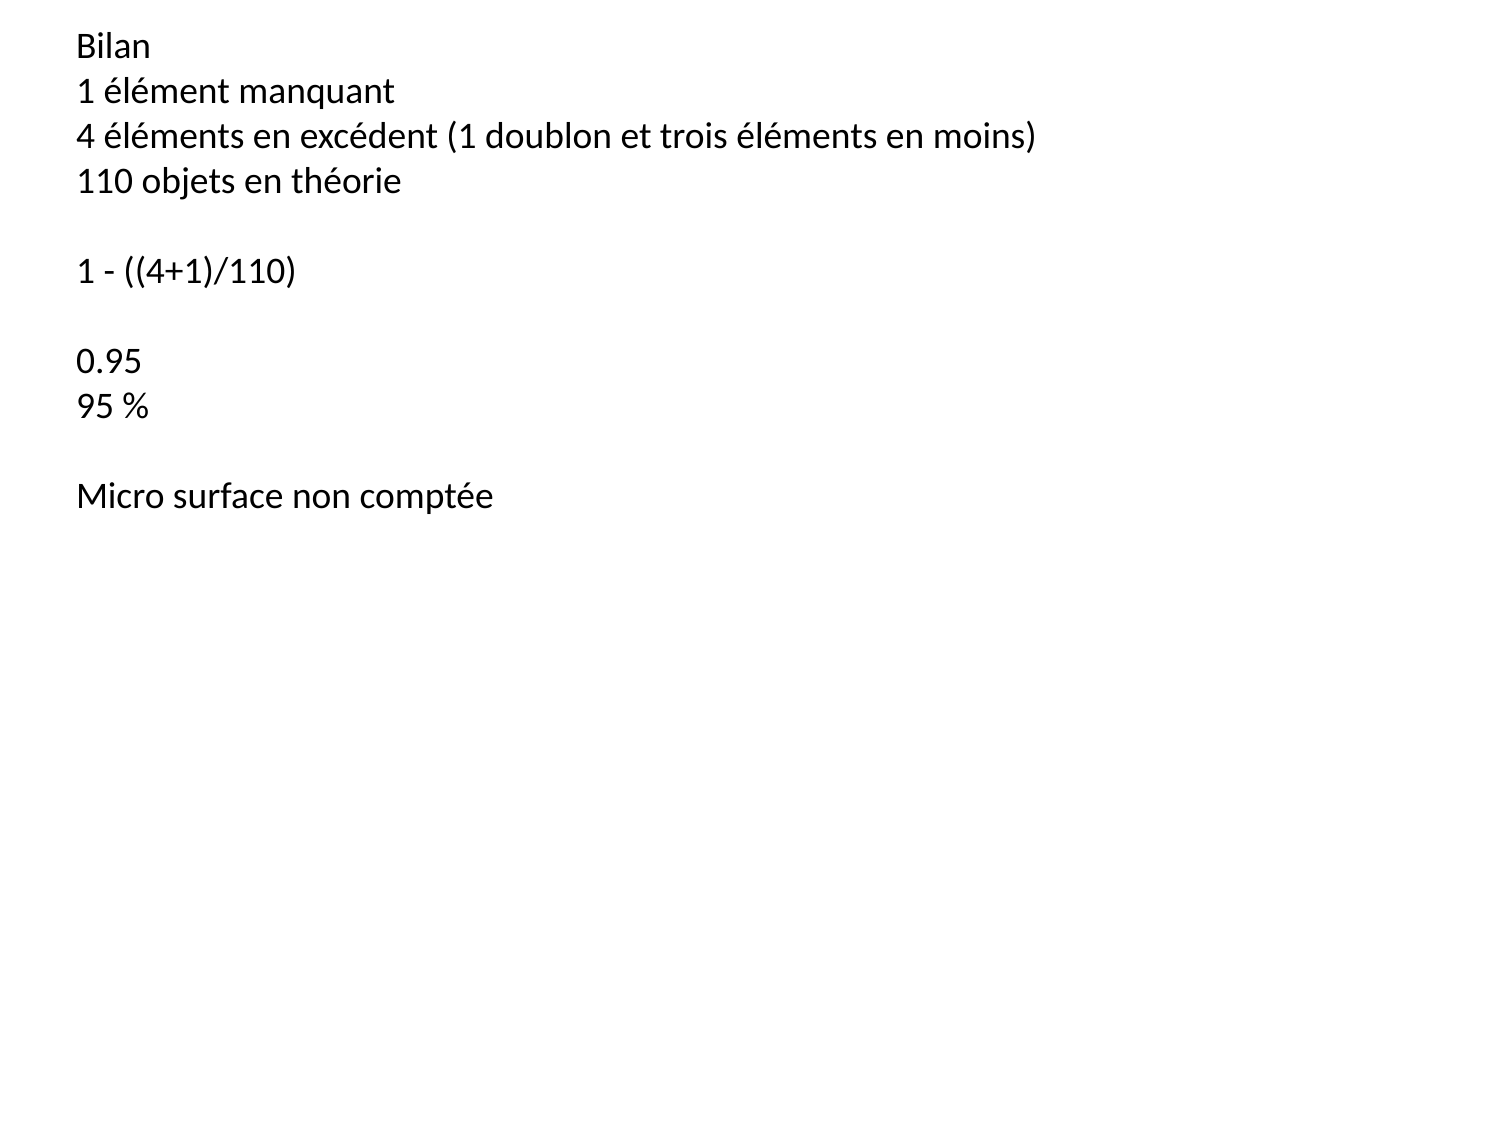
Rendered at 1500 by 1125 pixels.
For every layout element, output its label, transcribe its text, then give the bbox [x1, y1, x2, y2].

text_box Bilan 1 élément manquant 4 éléments en excédent (1 doublon et trois éléments en moins) 110 objets en théorie 1 - ((4+1)/110) 0.95 95 % Micro surface non comptée [61, 13, 1054, 524]
